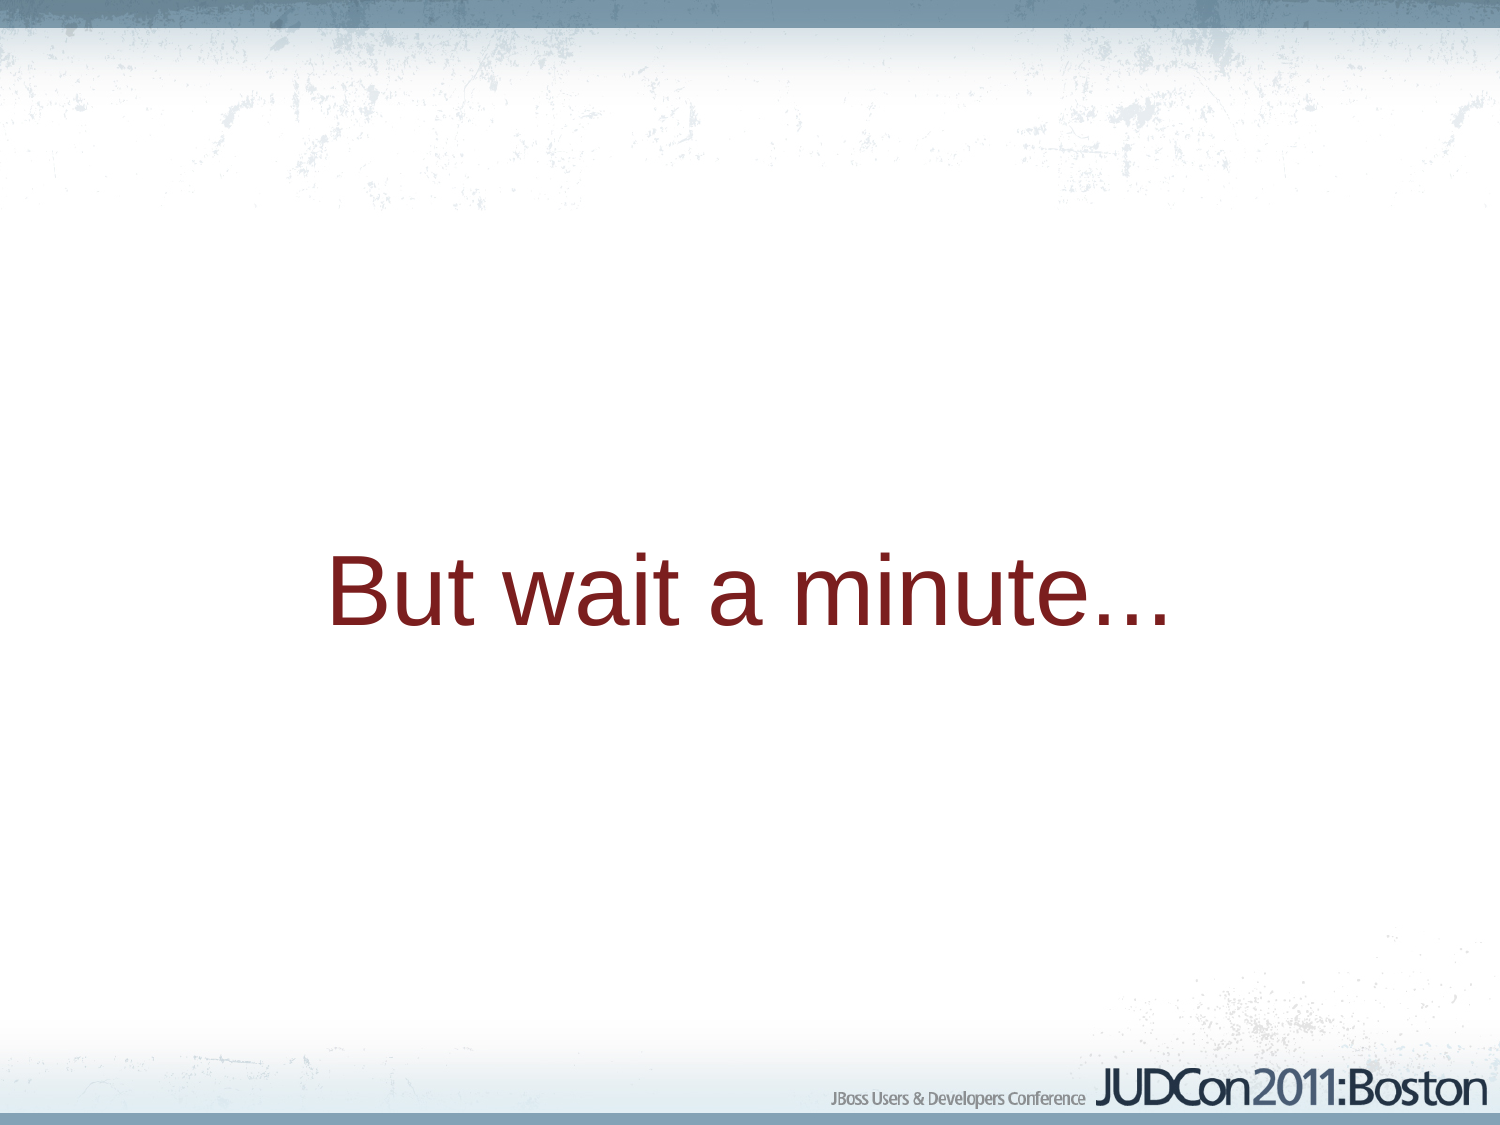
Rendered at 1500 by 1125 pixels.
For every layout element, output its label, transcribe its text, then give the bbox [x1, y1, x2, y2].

picture [0, 0, 1500, 1125]
subtitle But wait a minute... [112, 217, 1388, 1125]
